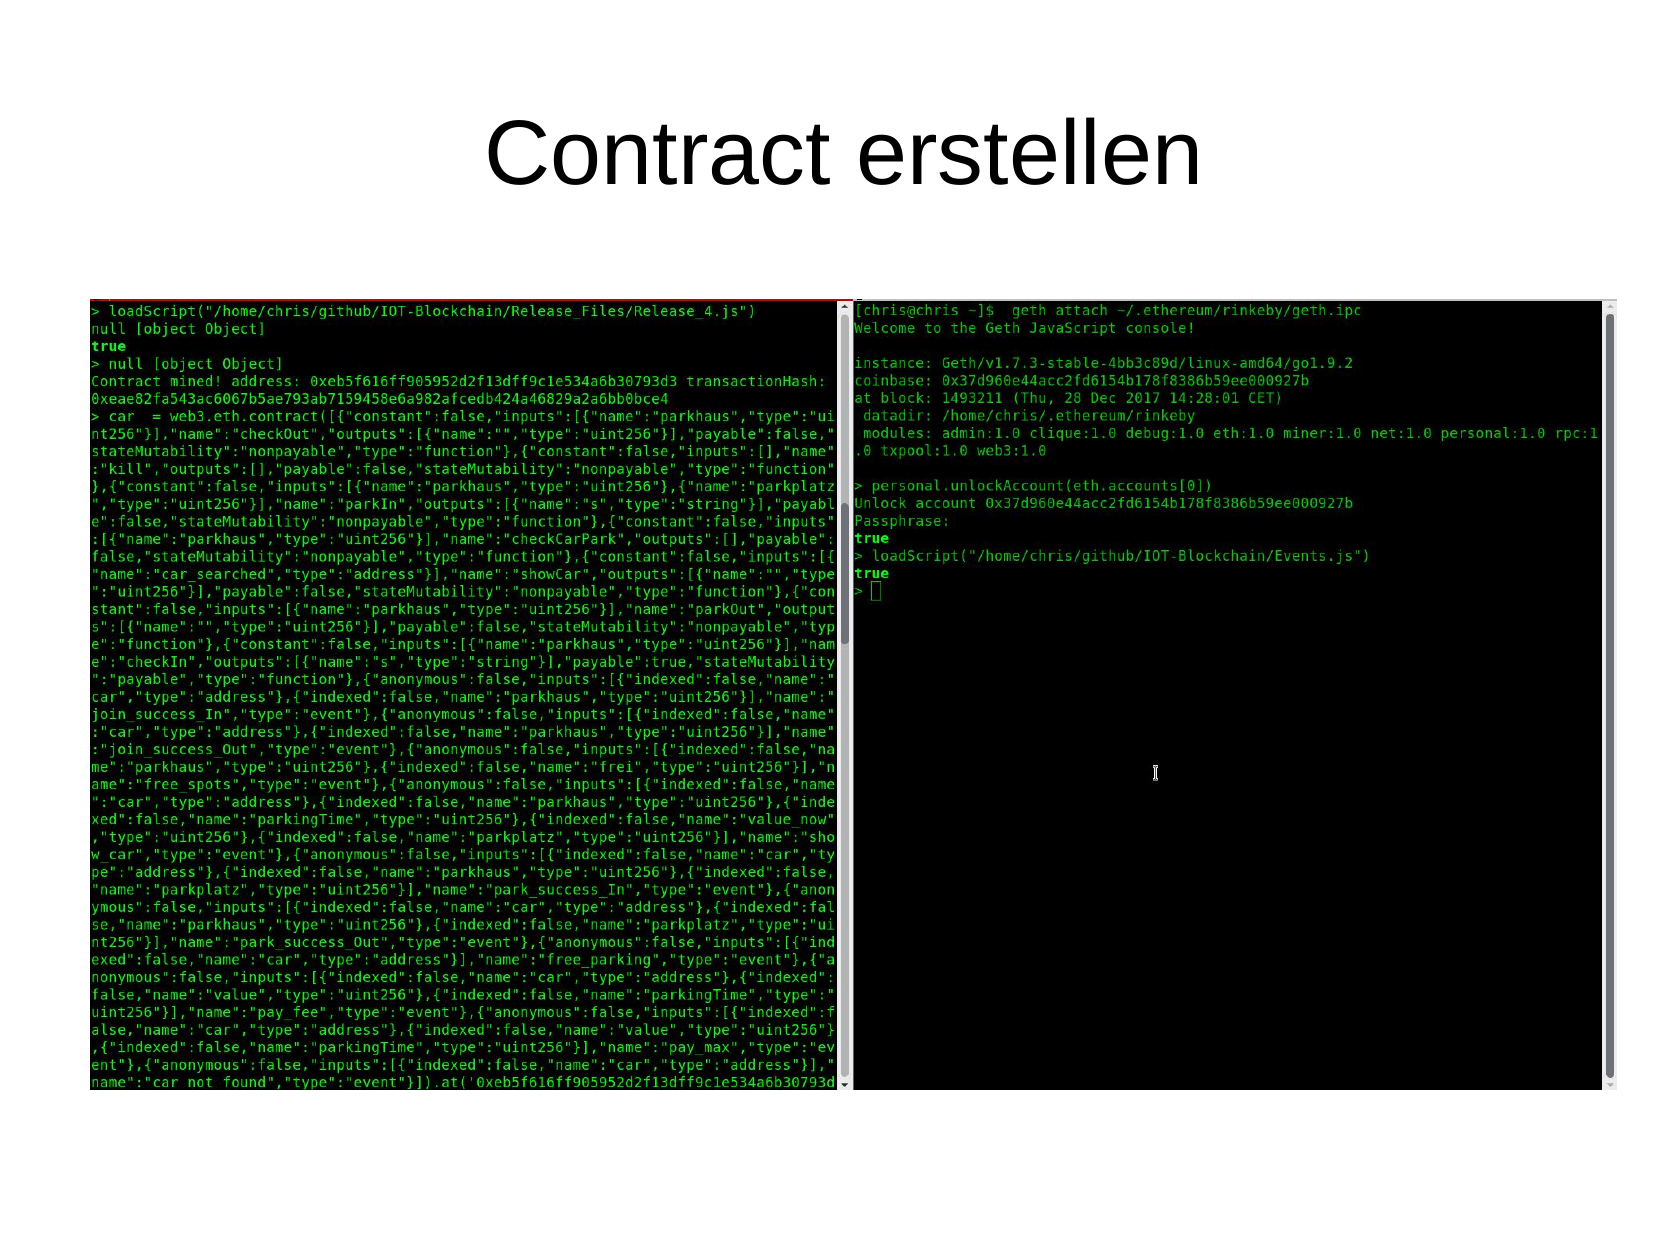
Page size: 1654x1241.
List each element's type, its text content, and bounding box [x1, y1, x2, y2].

title Contract erstellen [82, 49, 1571, 257]
picture [90, 299, 1617, 1090]
